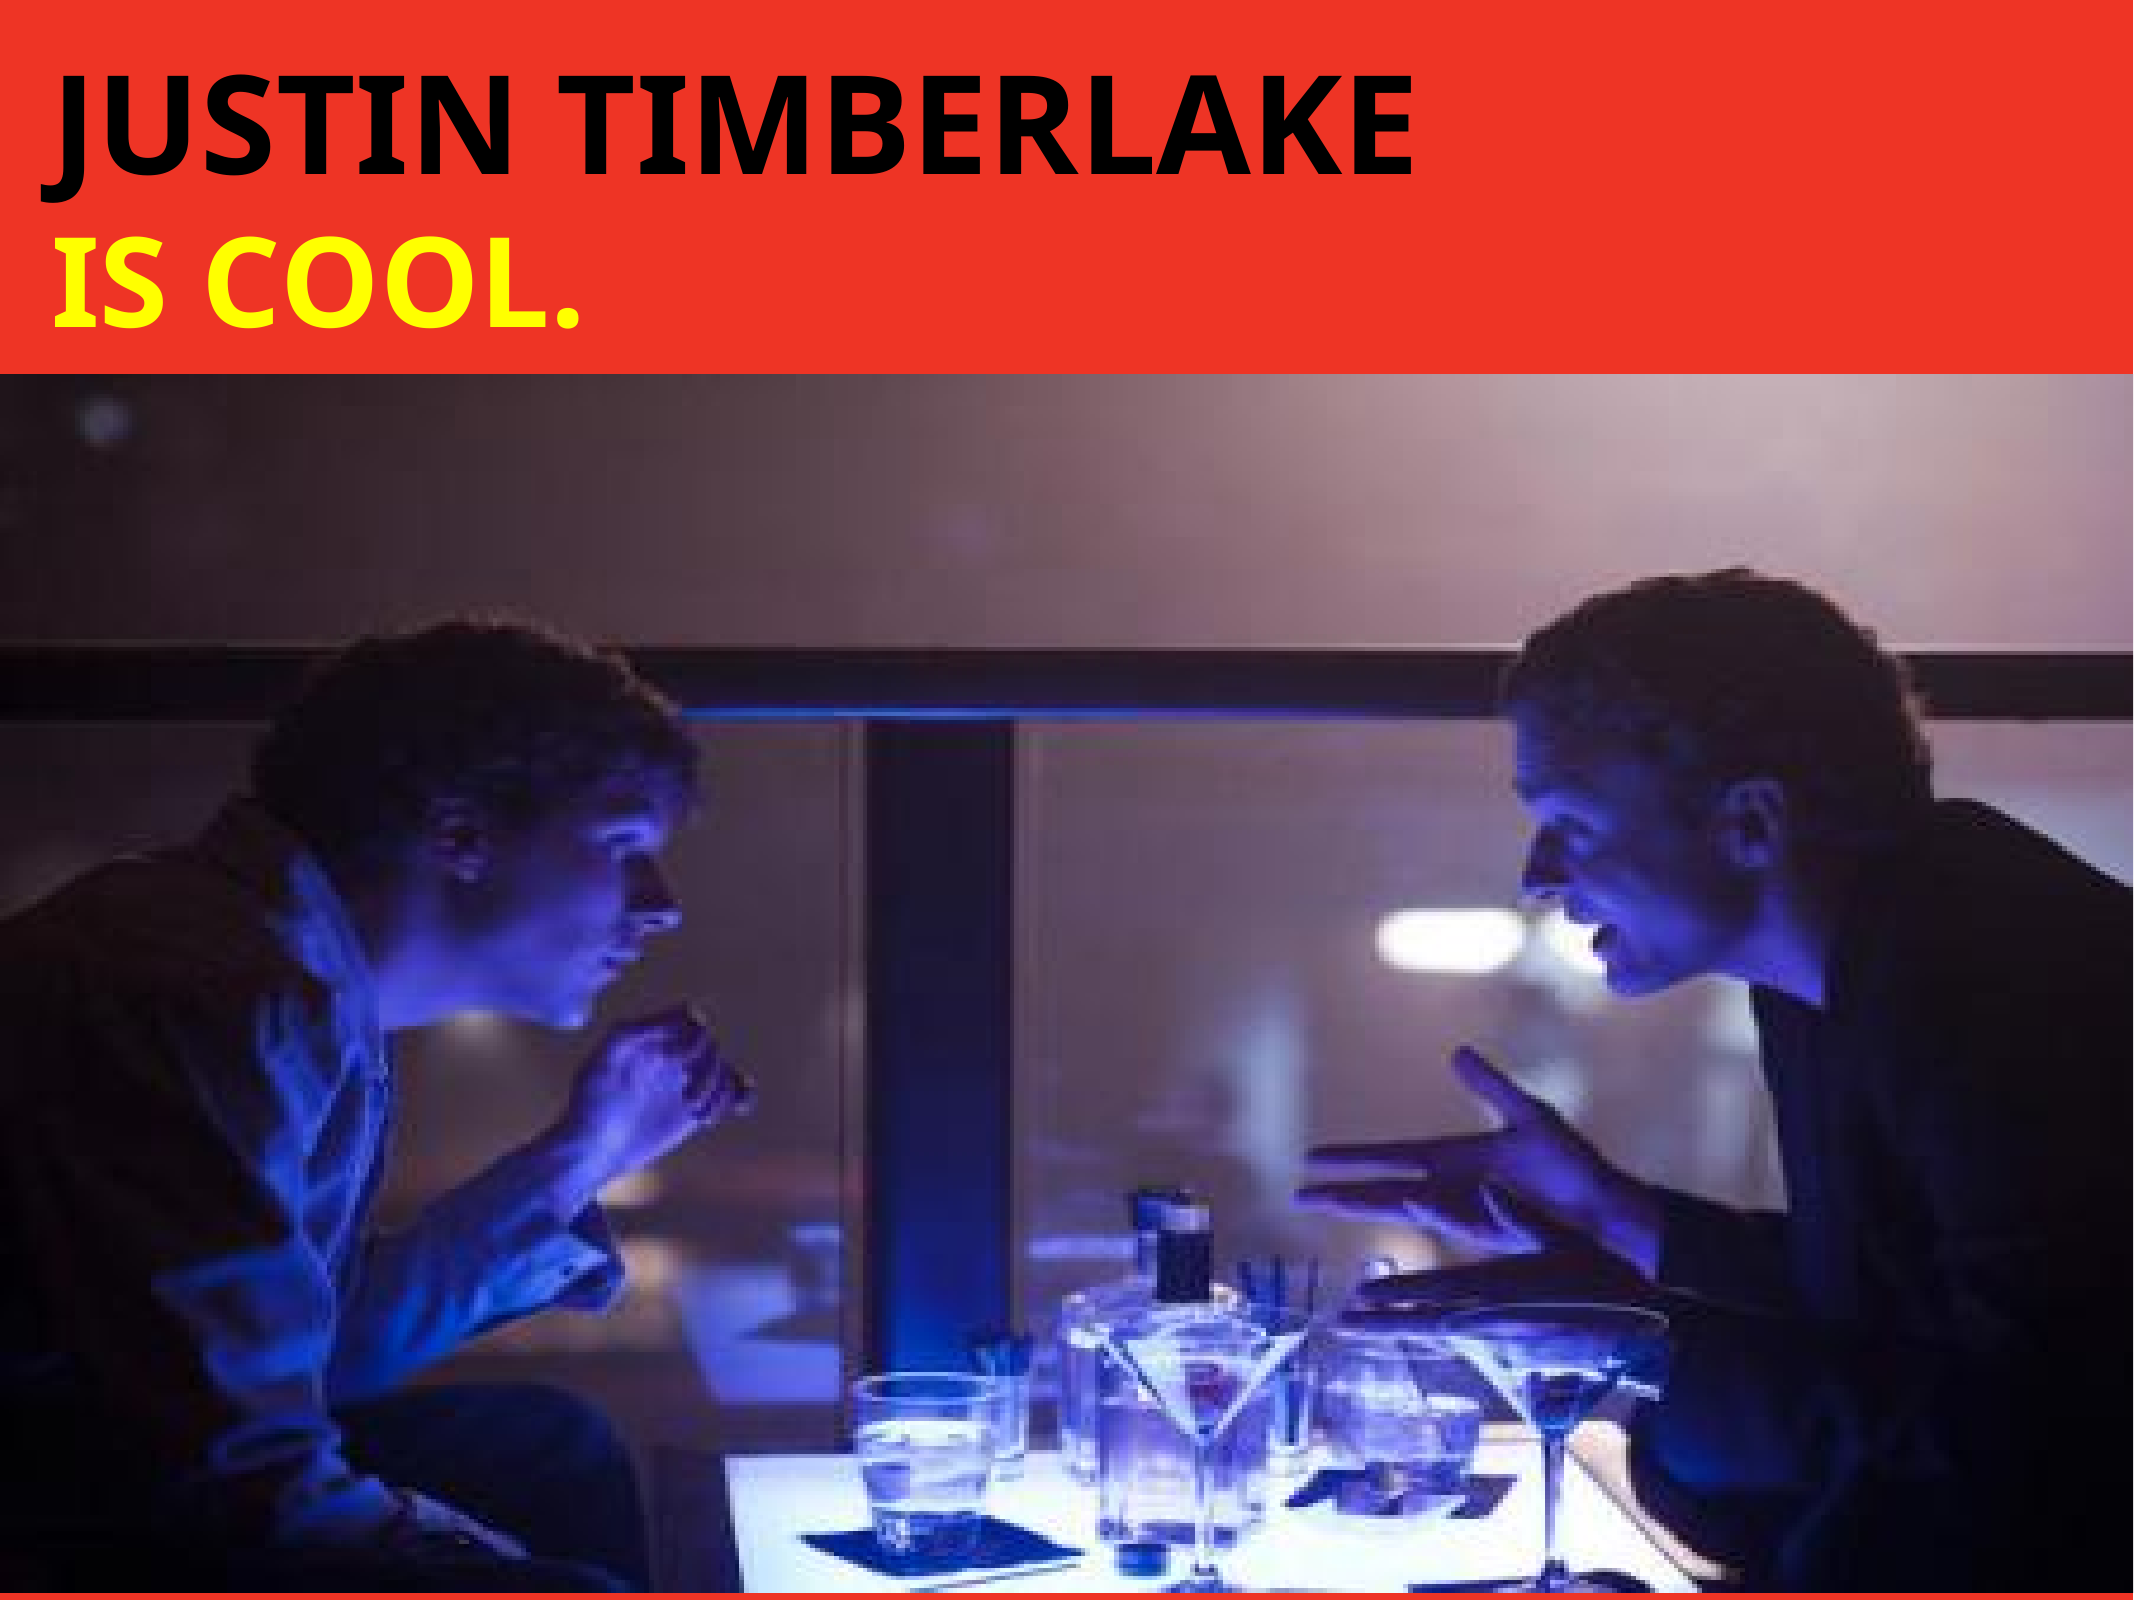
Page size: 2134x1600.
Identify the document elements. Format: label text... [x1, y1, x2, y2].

picture [0, 374, 2134, 1593]
text_box JUSTIN TIMBERLAKE IS COOL. [41, 37, 2063, 374]
